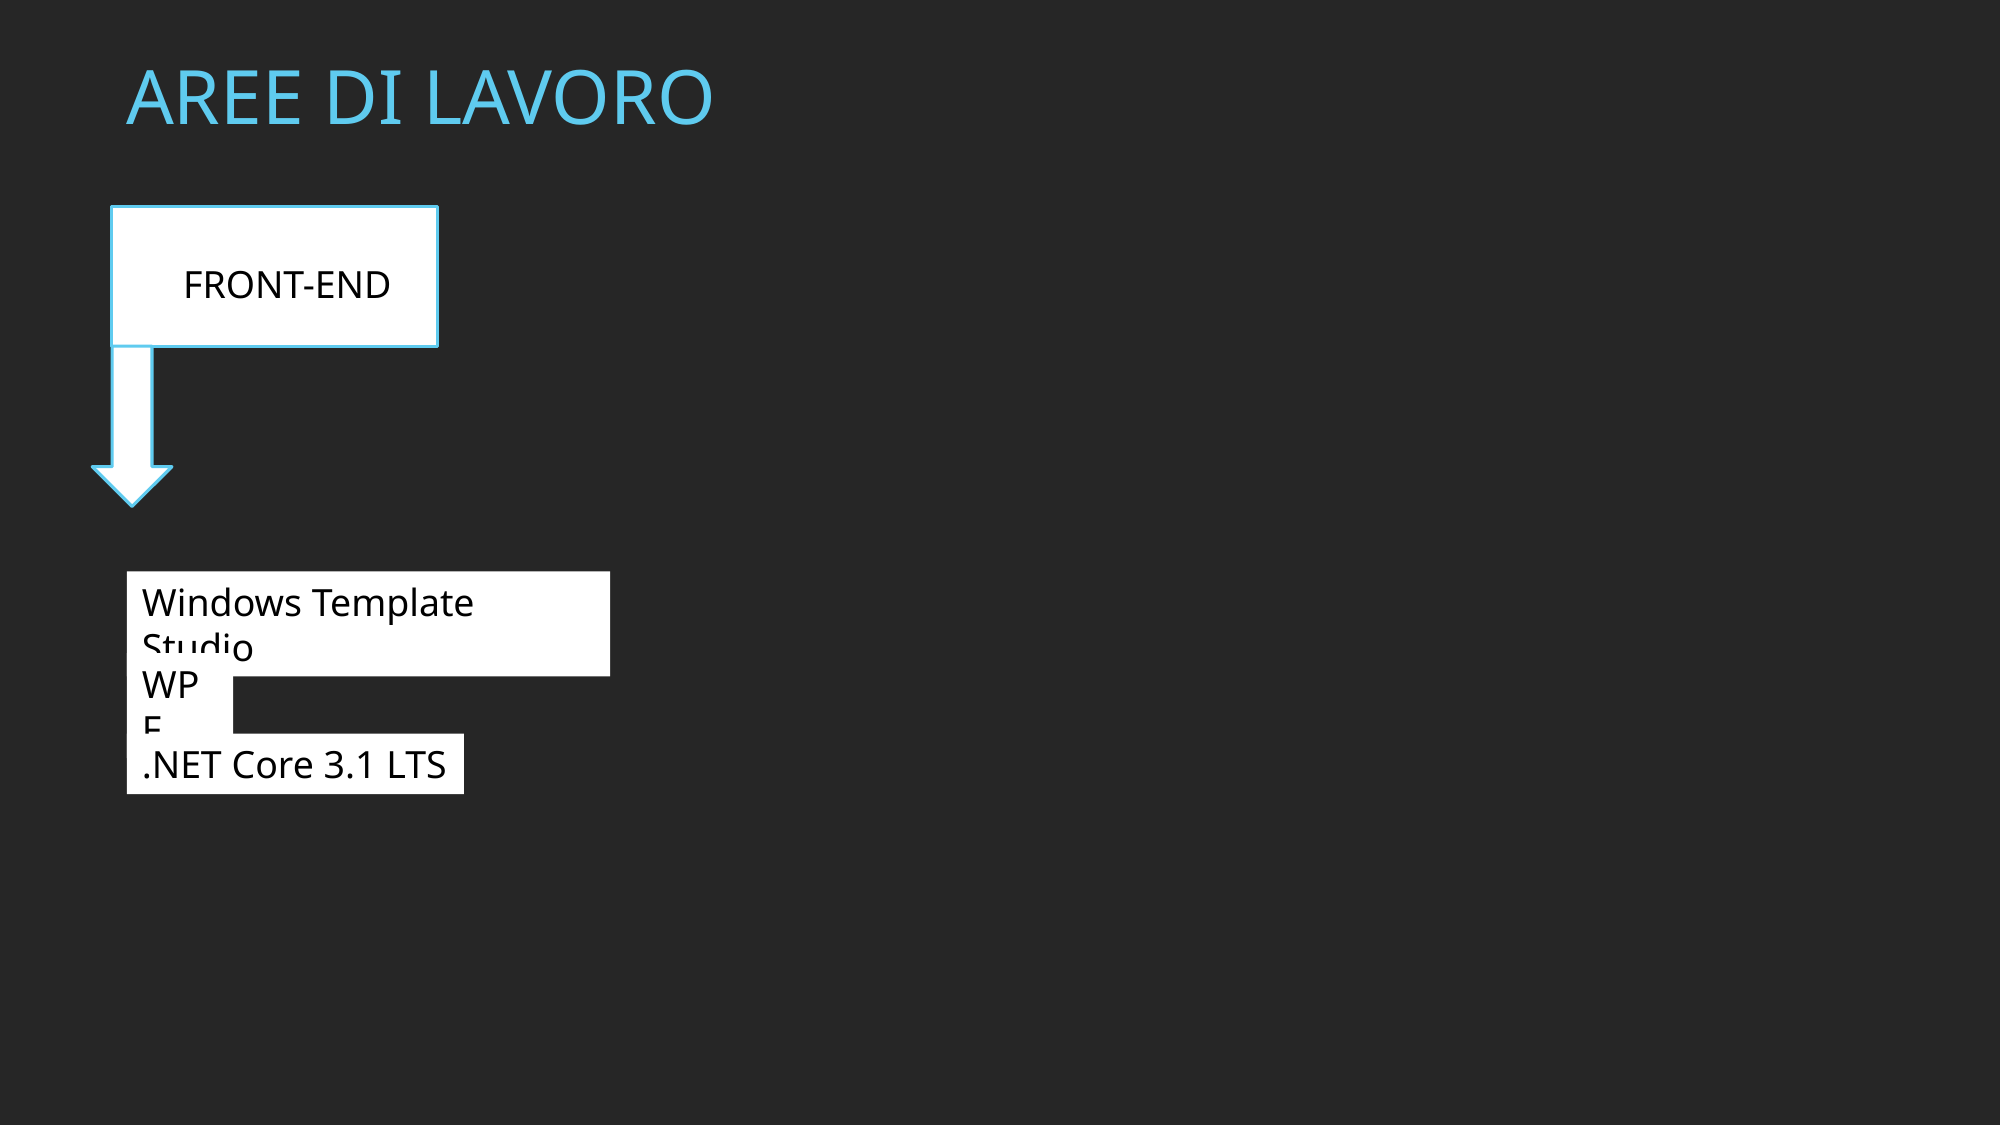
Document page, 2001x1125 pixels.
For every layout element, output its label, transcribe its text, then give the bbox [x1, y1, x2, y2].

title AREE DI LAVORO [111, 41, 1522, 182]
text_box FRONT-END [168, 253, 541, 314]
text_box Windows Template Studio [126, 571, 611, 632]
text_box [92, 207, 437, 507]
text_box .NET Core 3.1 LTS [126, 733, 464, 795]
text_box WPF [126, 653, 234, 714]
